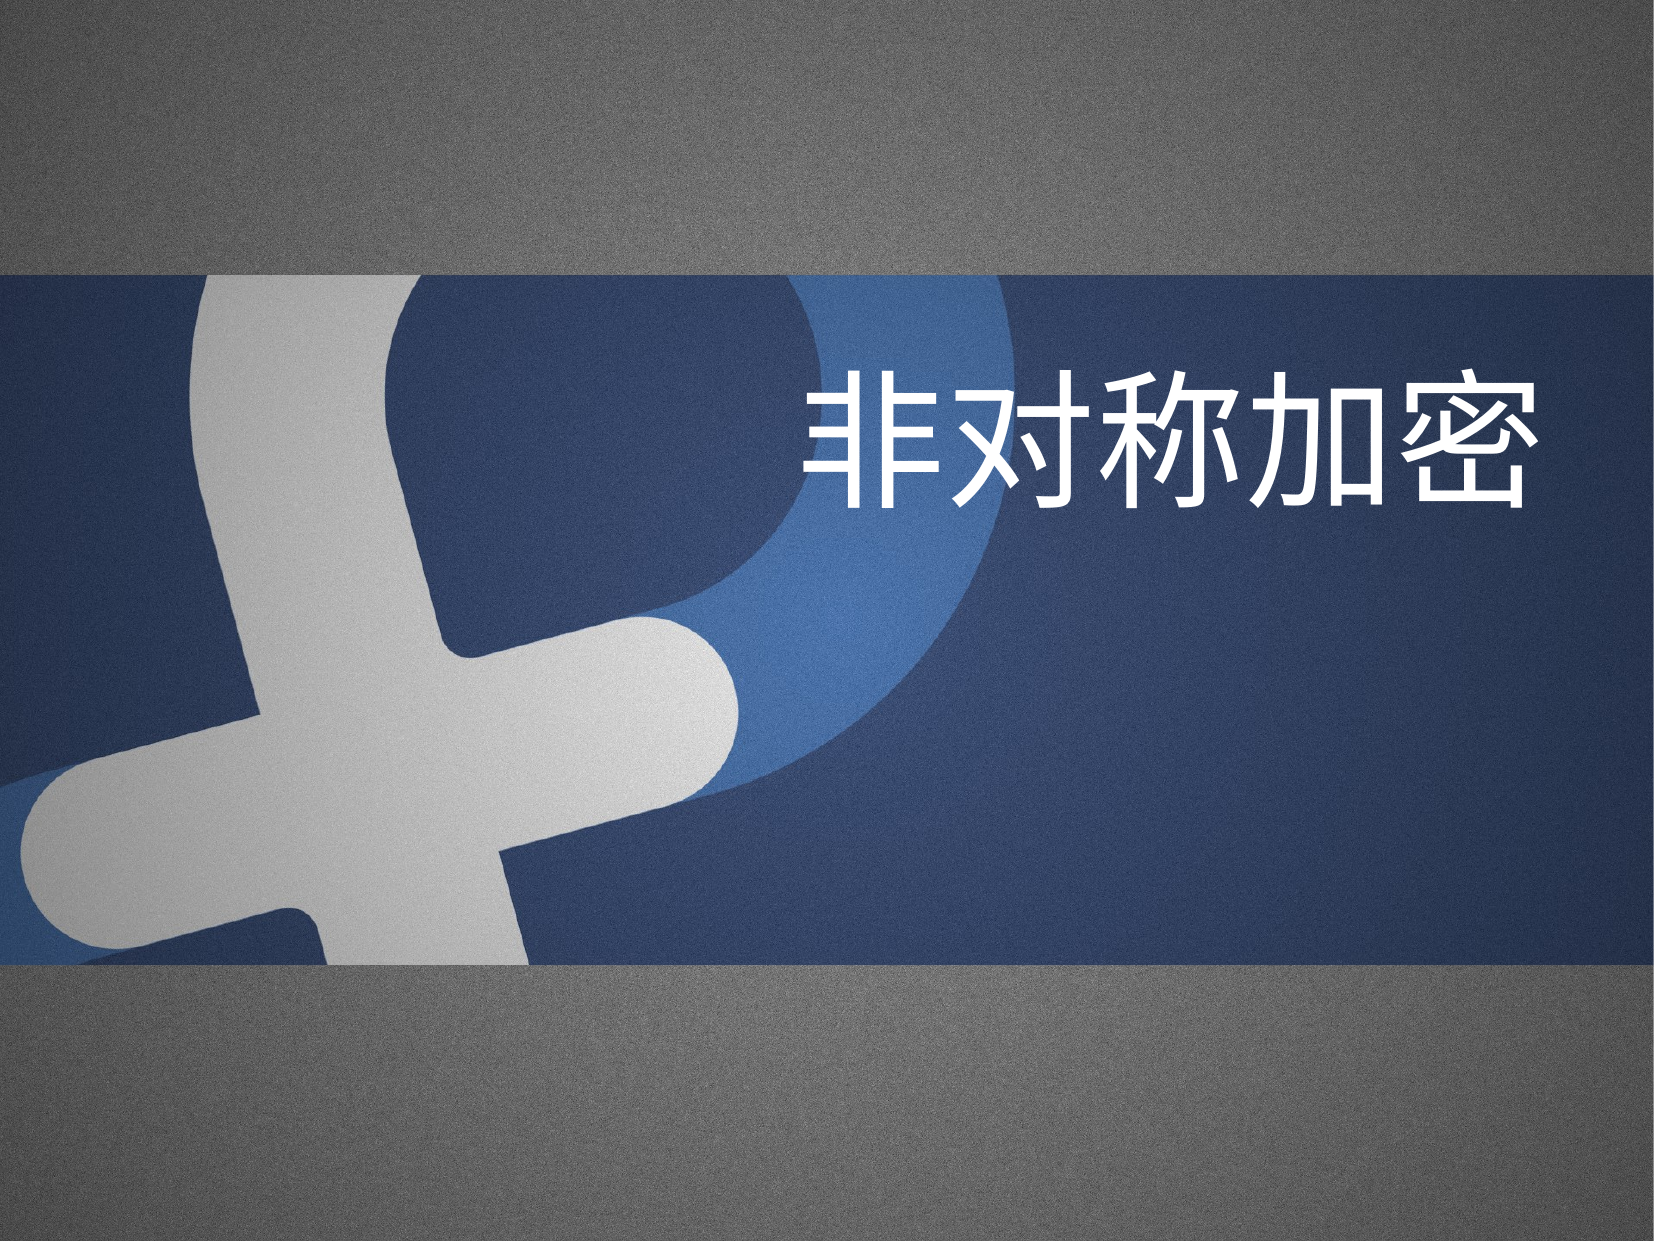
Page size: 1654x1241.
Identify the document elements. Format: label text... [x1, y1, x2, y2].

picture [0, 0, 1654, 1241]
text_box 非对称加密 [446, 315, 1561, 654]
